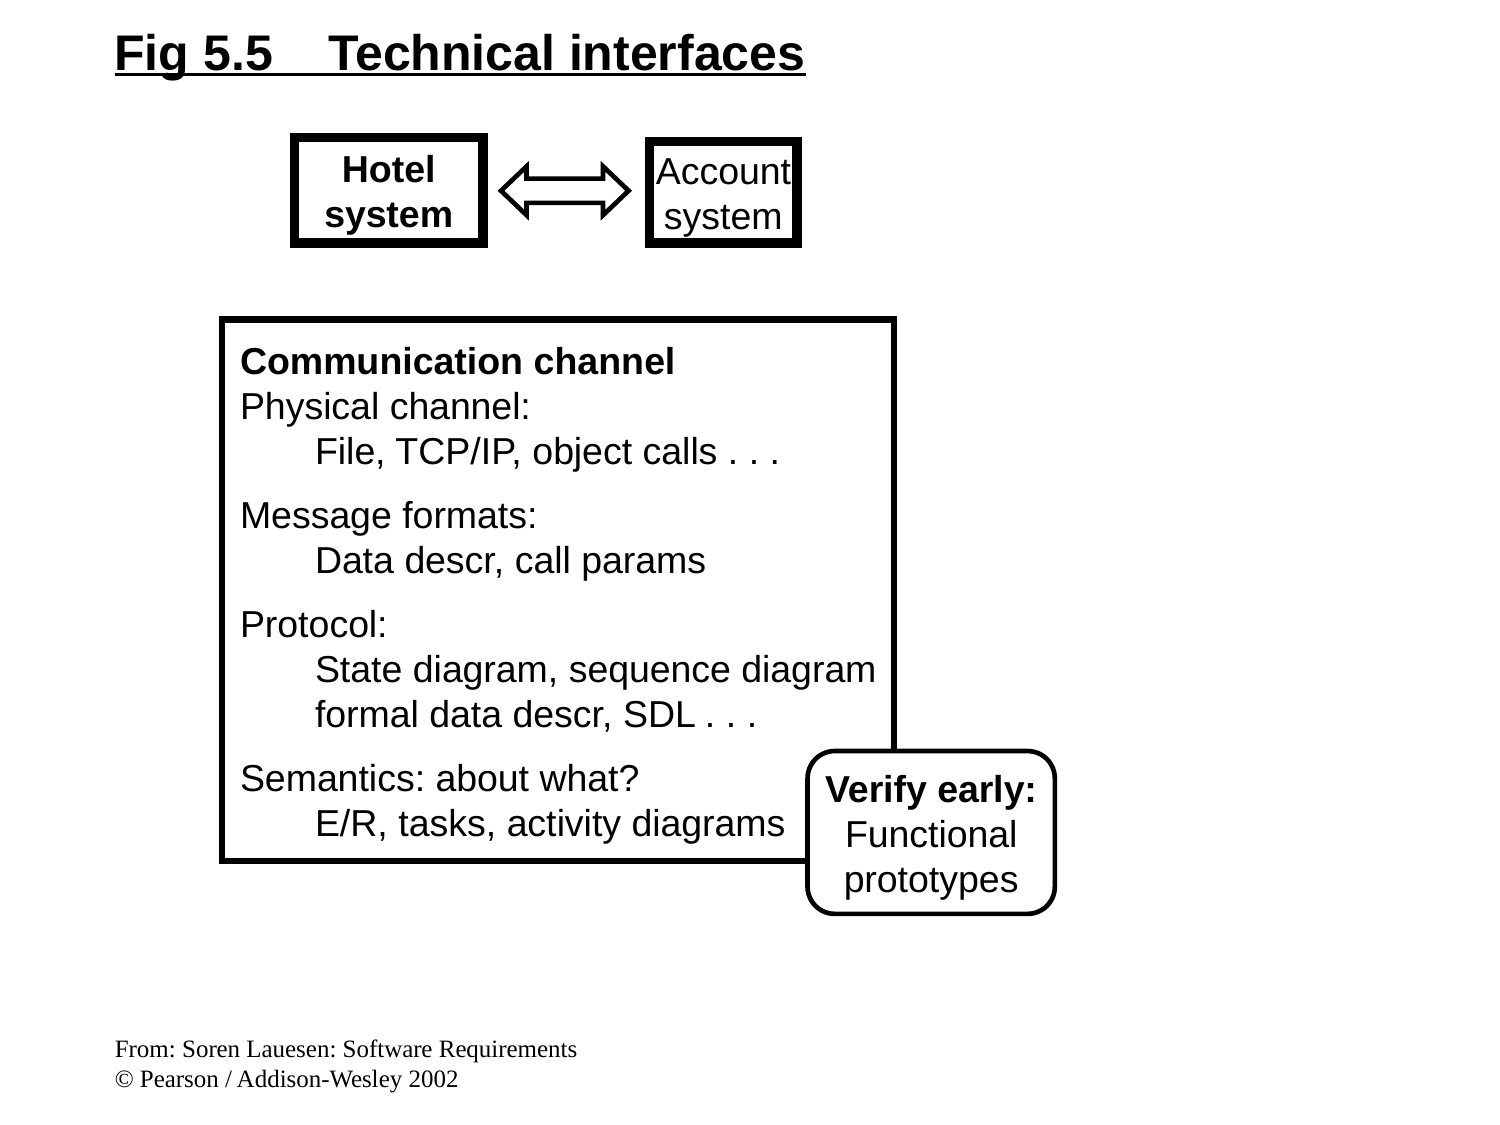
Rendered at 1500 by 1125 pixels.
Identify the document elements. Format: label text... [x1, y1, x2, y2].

text_box Fig 5.5 Technical interfaces [99, 12, 1085, 88]
text_box Communication channel Physical channel: File, TCP/IP, object calls . . . Message formats: Data descr, call params Protocol: State diagram, sequence diagram formal data descr, SDL . . . Semantics: about what? E/R, tasks, activity diagrams [222, 319, 895, 862]
text_box Hotel system [294, 137, 484, 243]
text_box Account system [649, 141, 797, 244]
text_box Verify early: Functional prototypes [807, 751, 1055, 914]
text_box From: Soren Lauesen: Software Requirements © Pearson / Addison-Wesley 2002 [99, 1024, 875, 1100]
